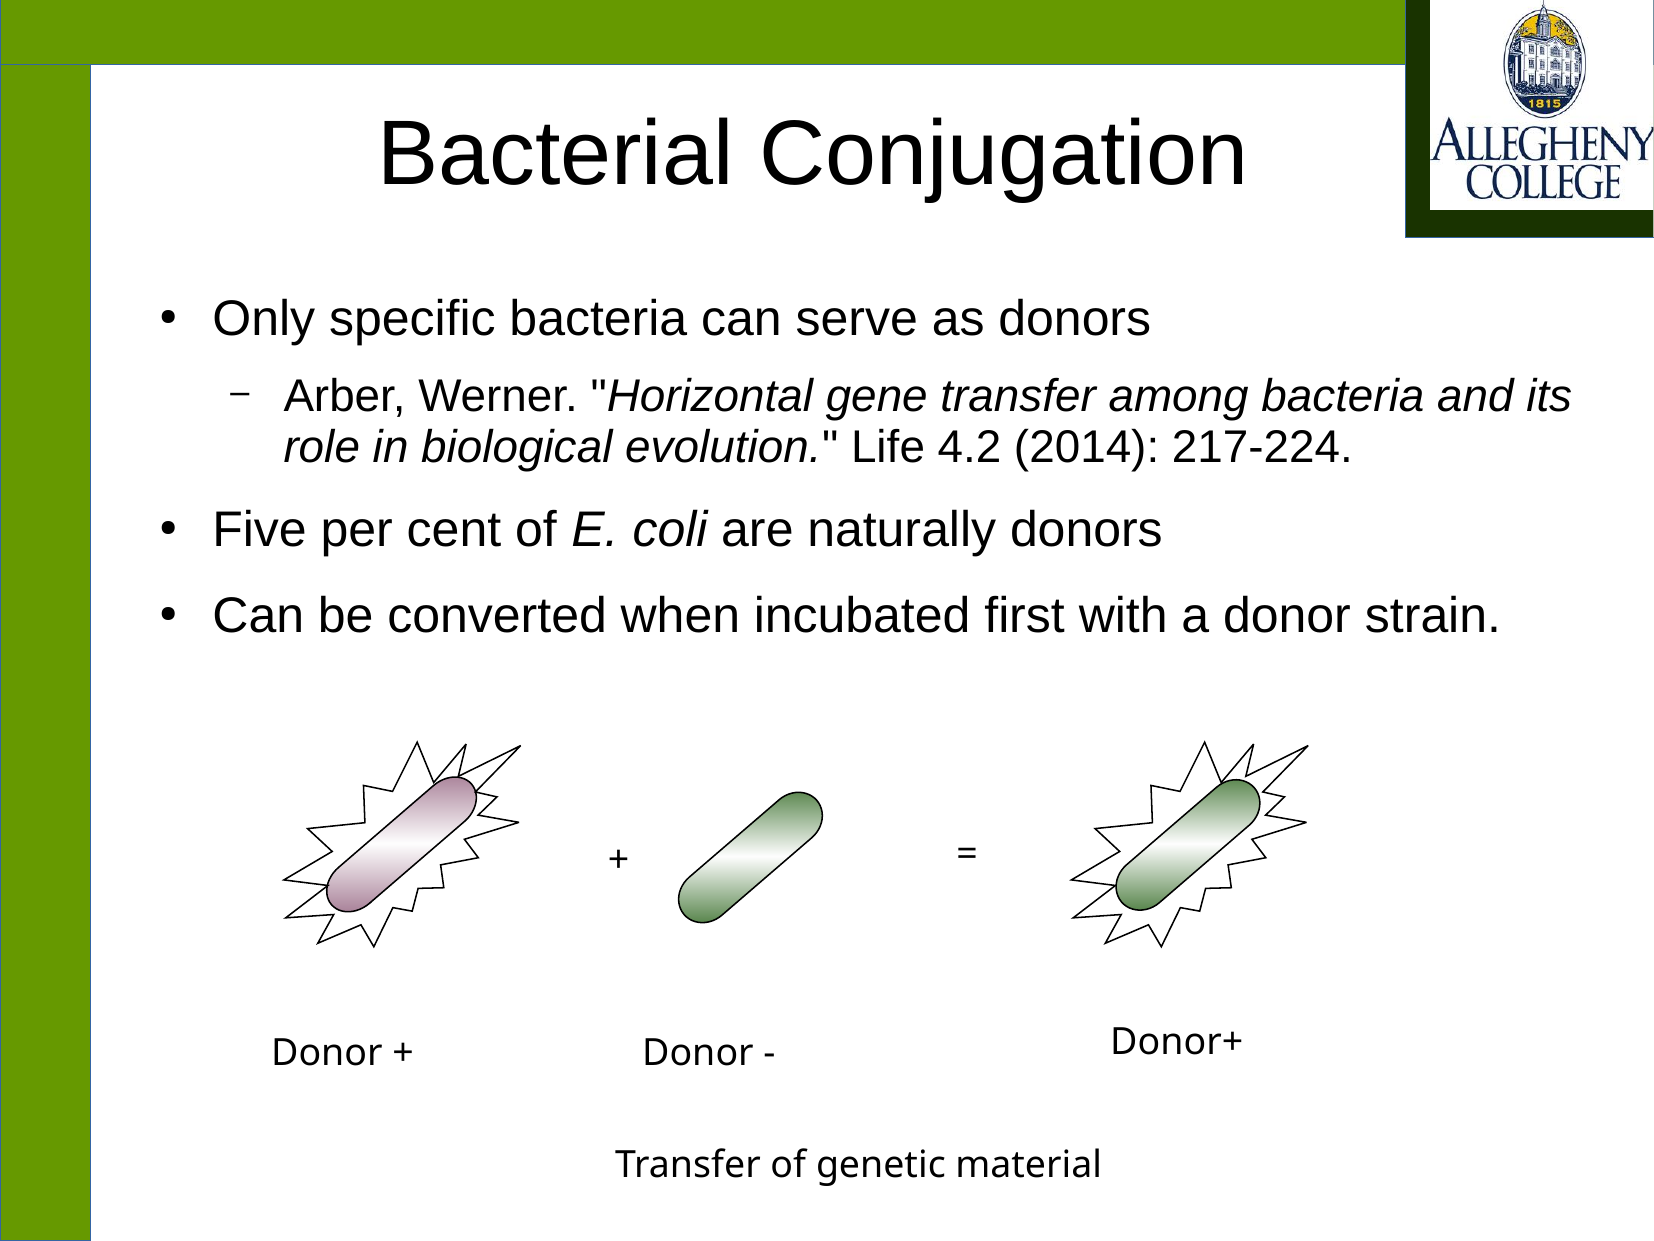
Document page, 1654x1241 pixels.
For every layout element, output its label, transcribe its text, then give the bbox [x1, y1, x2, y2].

text_box [678, 792, 823, 923]
text_box Donor + [256, 1019, 429, 1081]
text_box [1116, 779, 1260, 911]
text_box Transfer of genetic material [600, 1132, 1118, 1193]
picture [1430, 0, 1654, 210]
text_box = [941, 821, 993, 882]
text_box Donor+ [1095, 1009, 1259, 1070]
list Only specific bacteria can serve as donors Arber, Werner. "Horizontal gene transfer among bacteria and its role in biological evolution." Life 4.2 (2014): 217-224. Five per cent of E. coli are naturally donors Can be converted when incubated first with a donor strain. [141, 290, 1630, 1010]
text_box Donor - [627, 1019, 791, 1081]
text_box [326, 777, 477, 912]
text_box [0, 0, 1654, 1241]
text_box + [593, 827, 645, 889]
title Bacterial Conjugation [112, 65, 1515, 257]
